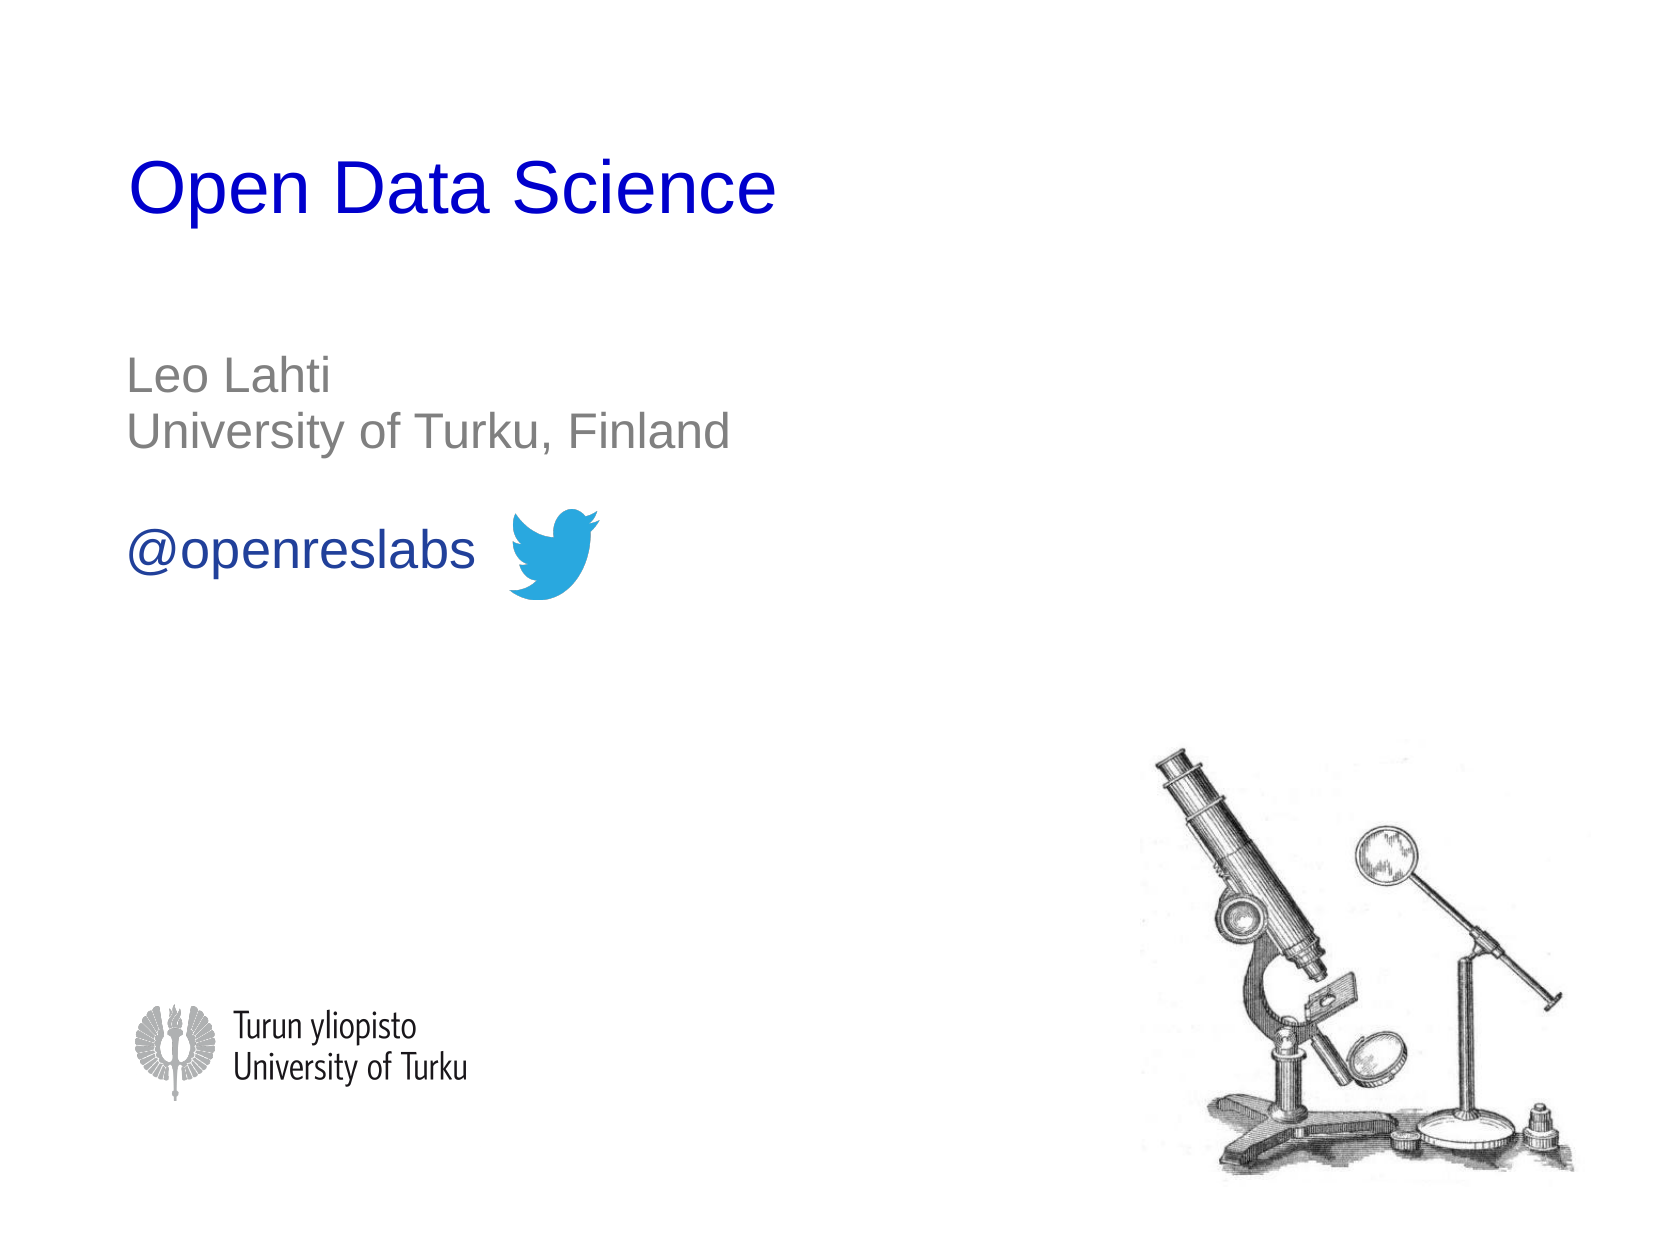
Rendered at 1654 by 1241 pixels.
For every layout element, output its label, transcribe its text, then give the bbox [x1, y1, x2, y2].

picture [509, 509, 600, 601]
picture [120, 1004, 487, 1156]
title Open Data Science [128, 120, 1317, 256]
picture [1140, 731, 1591, 1187]
subtitle Leo Lahti University of Turku, Finland @openreslabs [125, 347, 1131, 581]
